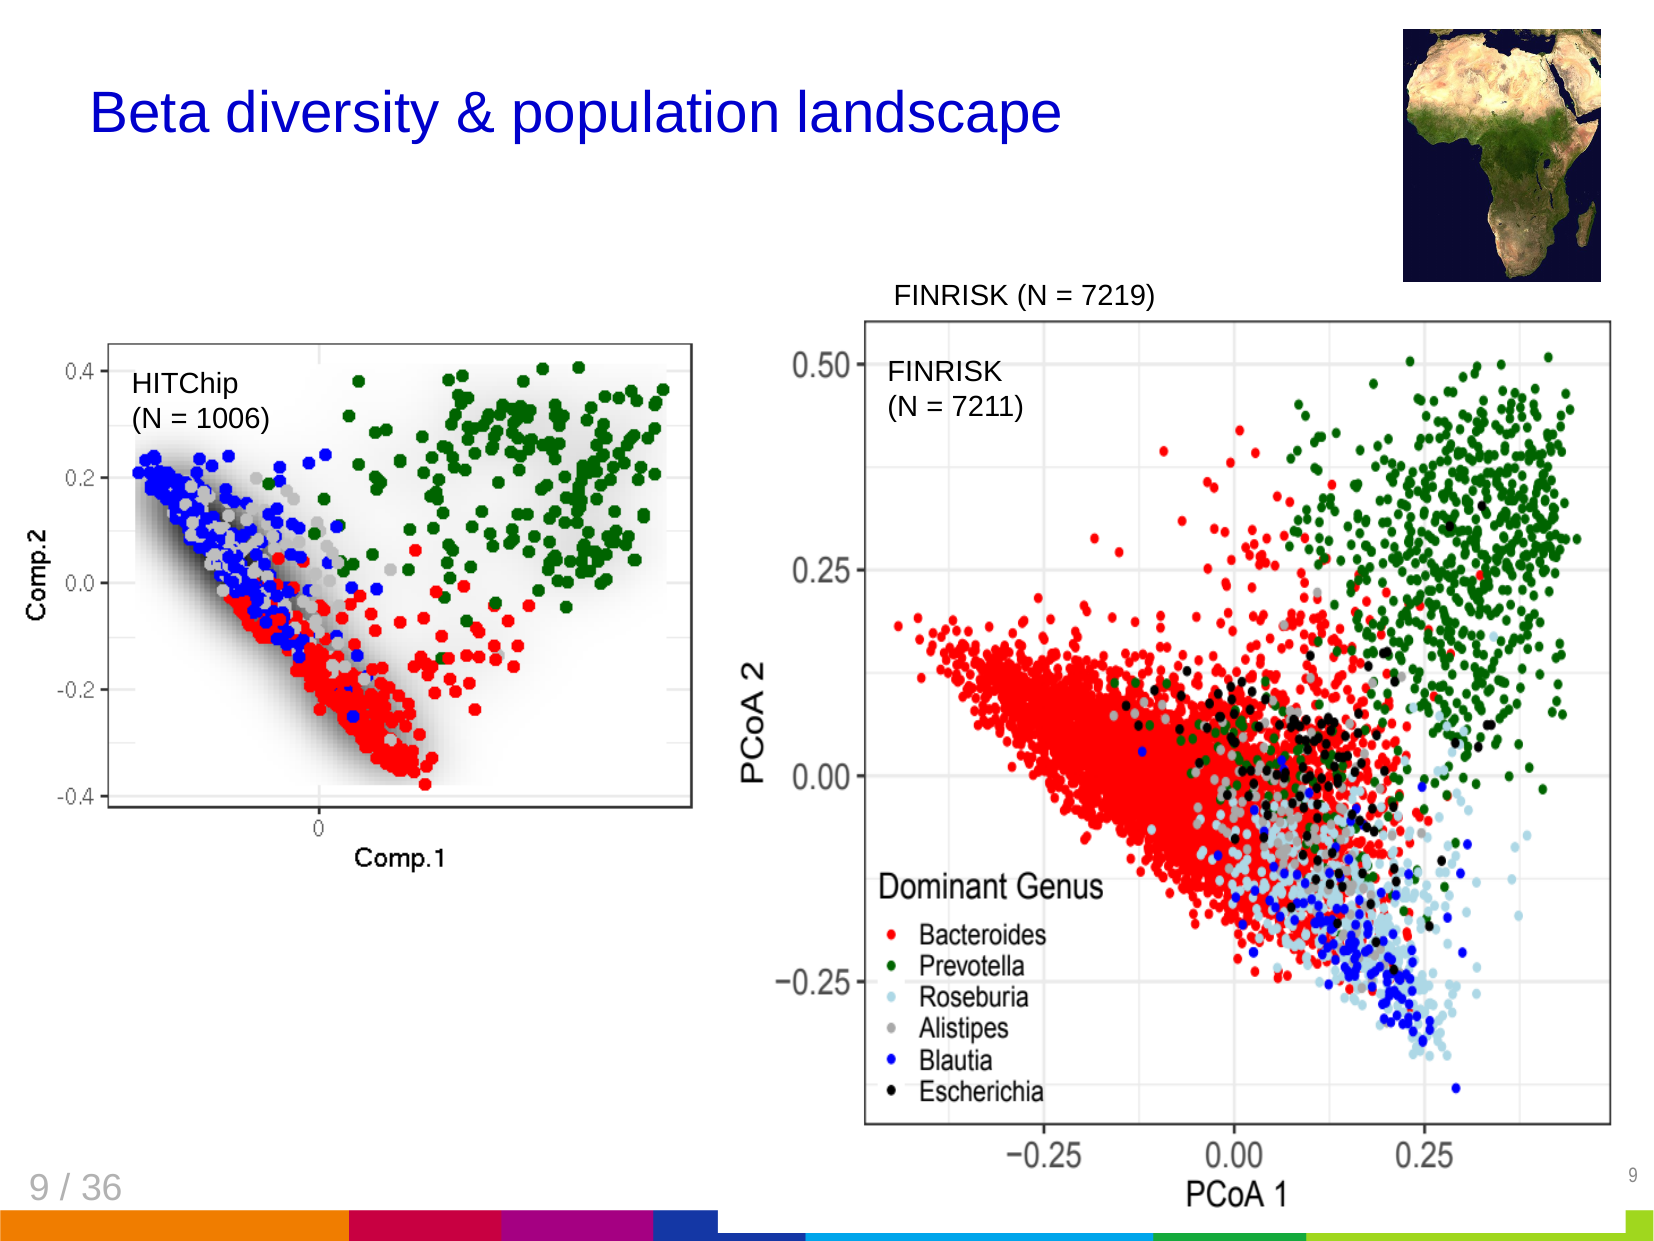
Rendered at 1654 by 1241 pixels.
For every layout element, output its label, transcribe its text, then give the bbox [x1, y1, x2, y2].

text_box FINRISK (N = 7211) [874, 346, 1197, 442]
text_box <number> / 36 [14, 1159, 309, 1220]
picture [15, 331, 715, 885]
text_box Beta diversity & population landscape [75, 67, 1577, 212]
picture [0, 300, 1654, 1241]
picture [1403, 29, 1601, 282]
text_box HITChip (N = 1006) [118, 357, 441, 454]
text_box FINRISK (N = 7219) [880, 269, 1203, 366]
